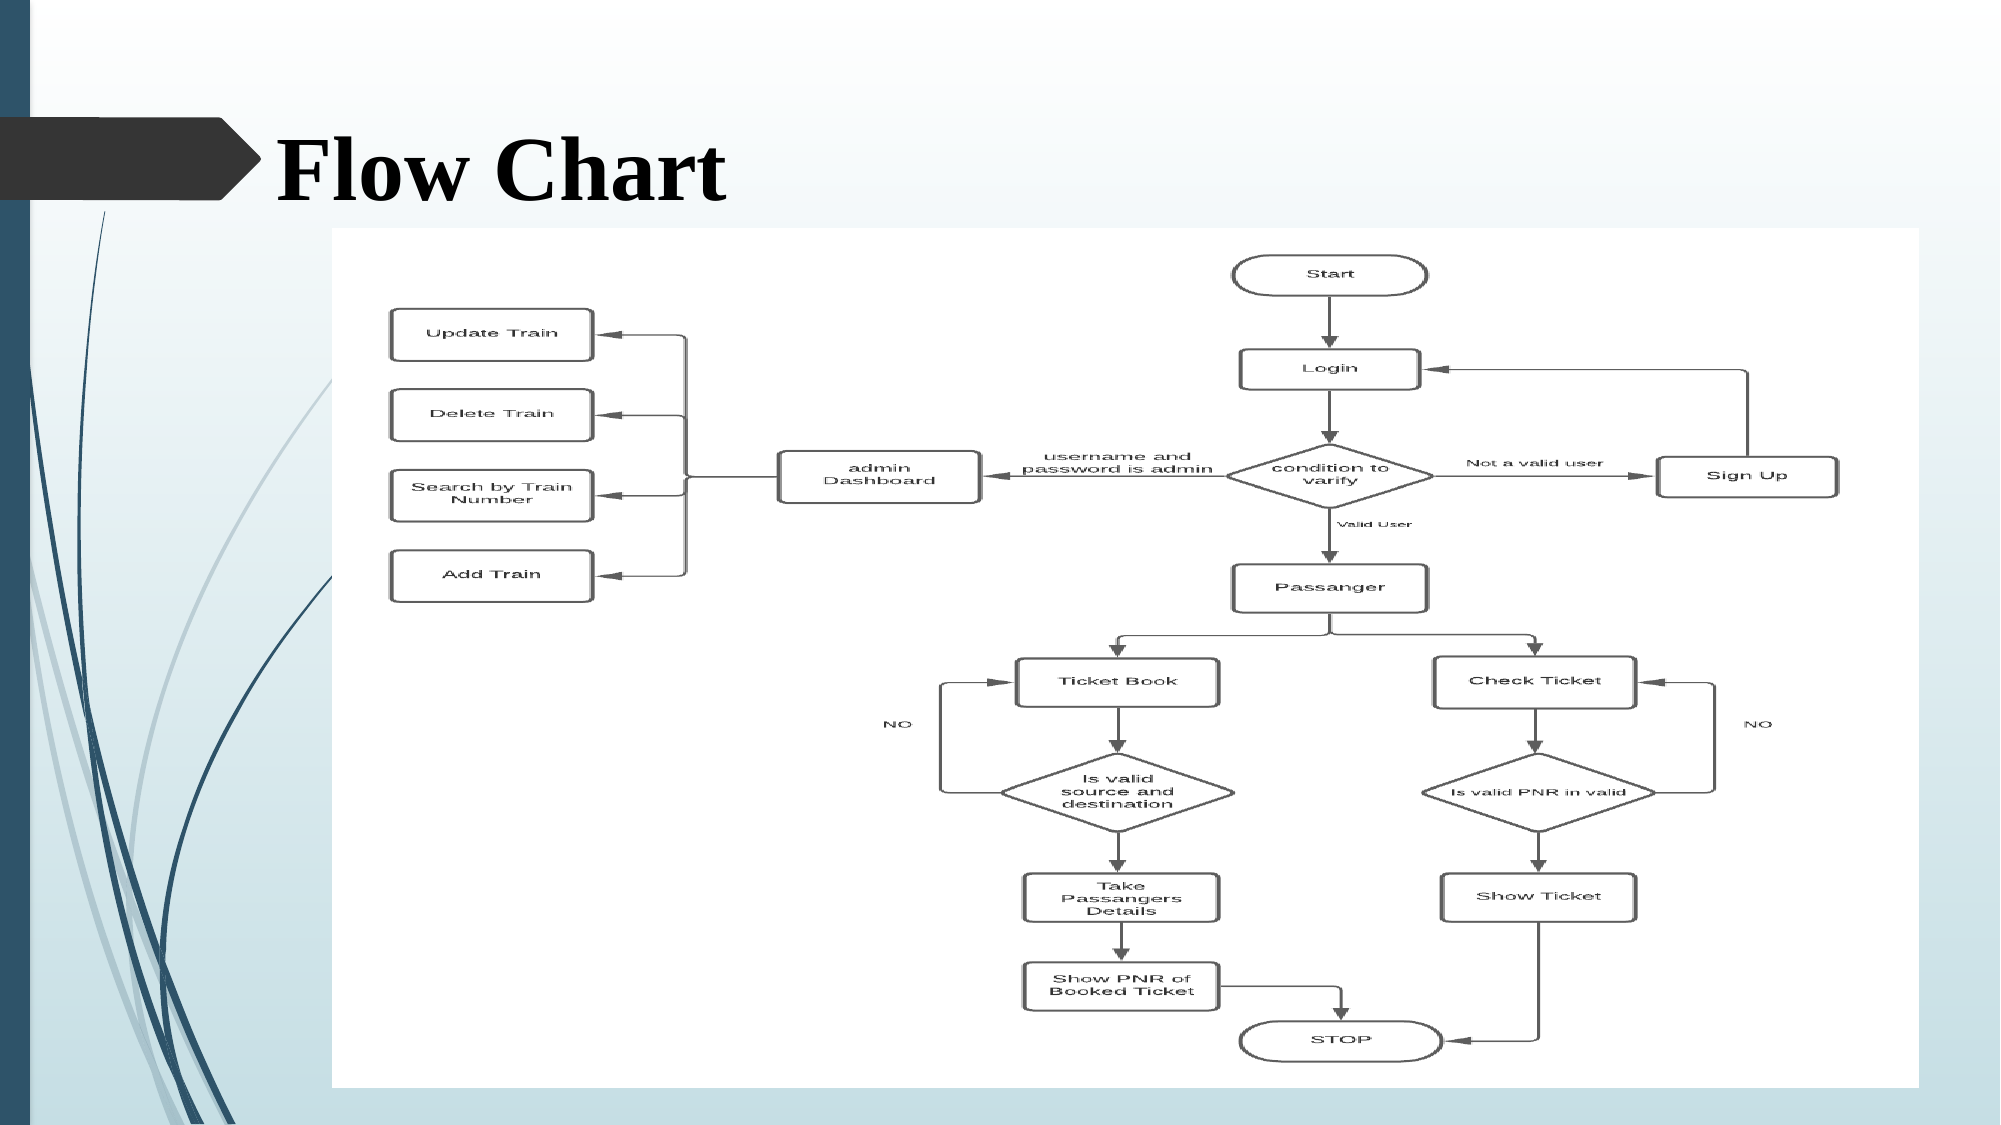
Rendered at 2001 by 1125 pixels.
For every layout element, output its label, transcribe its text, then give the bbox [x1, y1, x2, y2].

picture [332, 228, 1919, 1088]
title Flow Chart [261, 101, 2000, 197]
